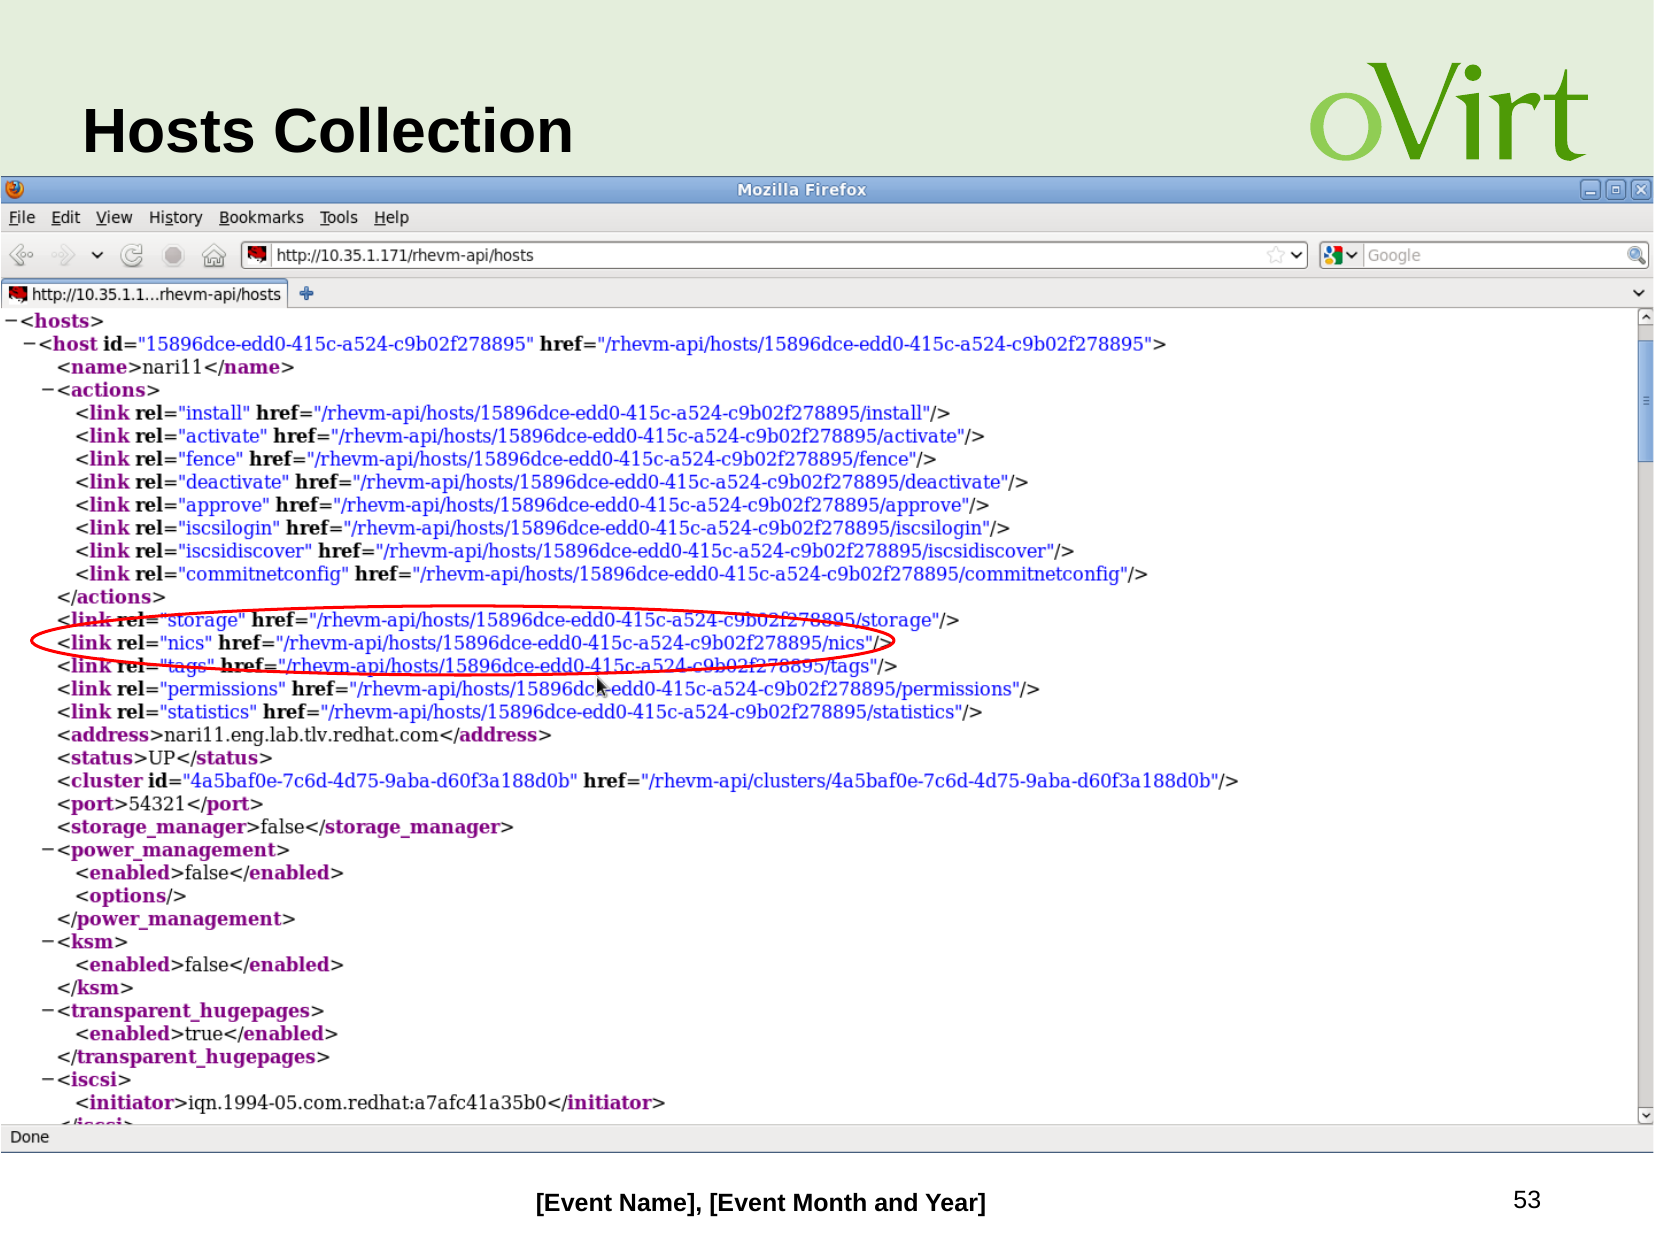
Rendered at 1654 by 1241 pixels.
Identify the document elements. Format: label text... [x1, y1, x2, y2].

picture [1, 176, 1654, 1153]
title Hosts Collection [82, 37, 1571, 176]
